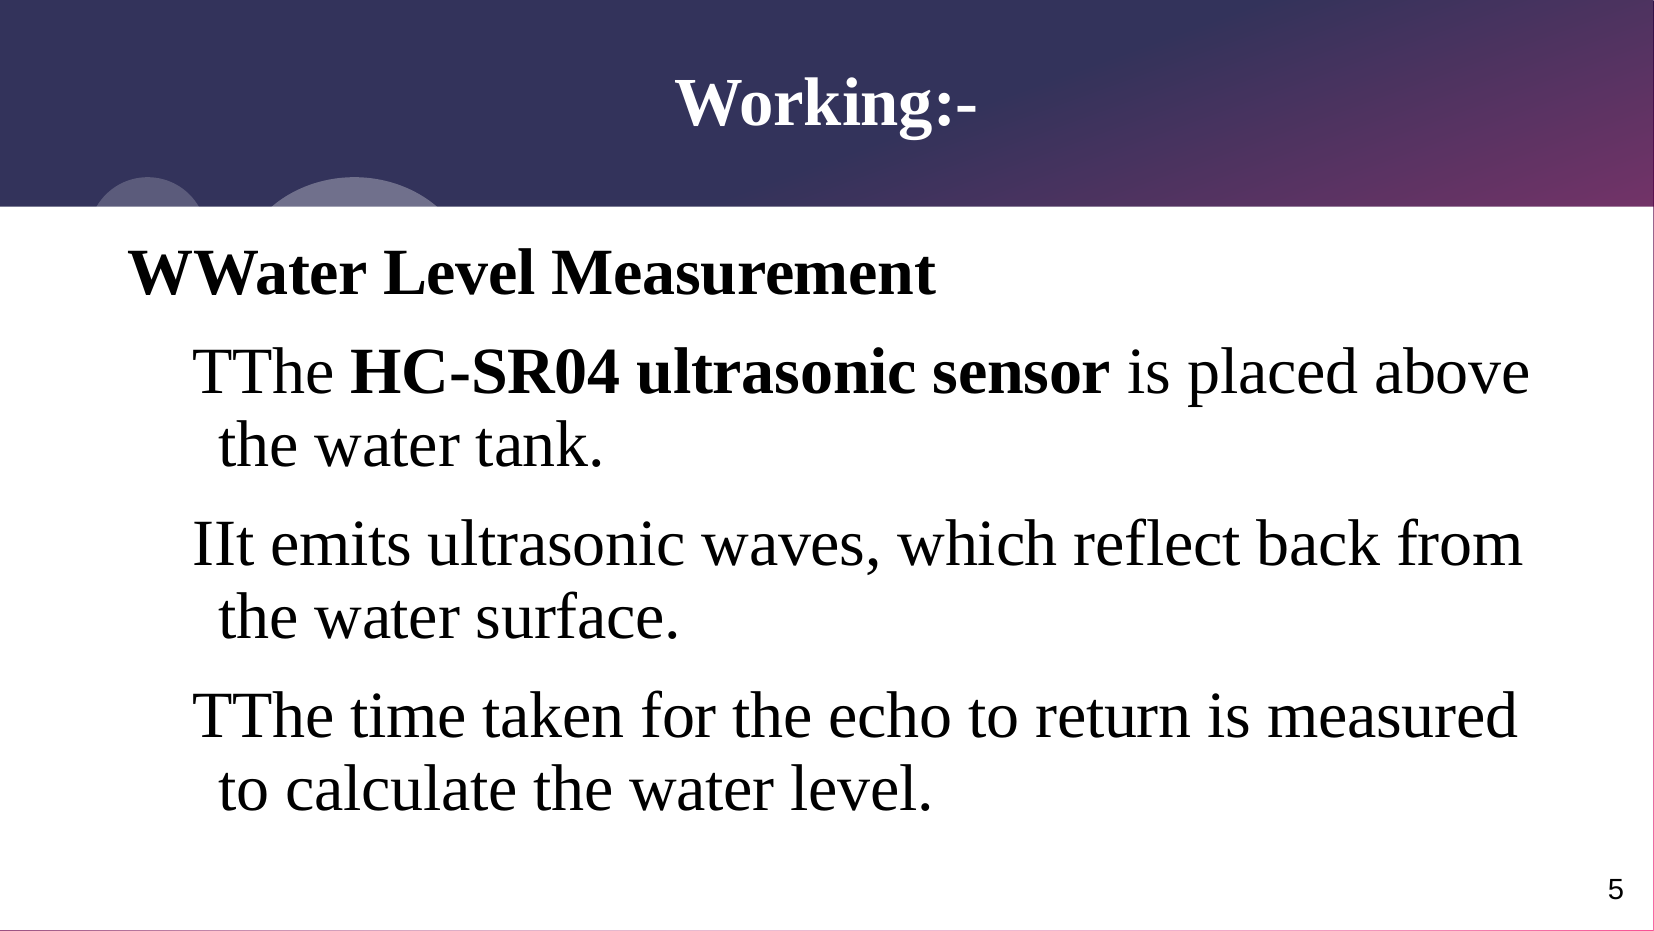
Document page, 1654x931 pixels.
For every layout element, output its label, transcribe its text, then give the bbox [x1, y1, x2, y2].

title Working:- [88, 44, 1565, 207]
list WWater Level Measurement TThe HC-SR04 ultrasonic sensor is placed above the water tank. IIt emits ultrasonic waves, which reflect back from the water surface. TThe time taken for the echo to return is measured to calculate the water level. [88, 236, 1565, 827]
